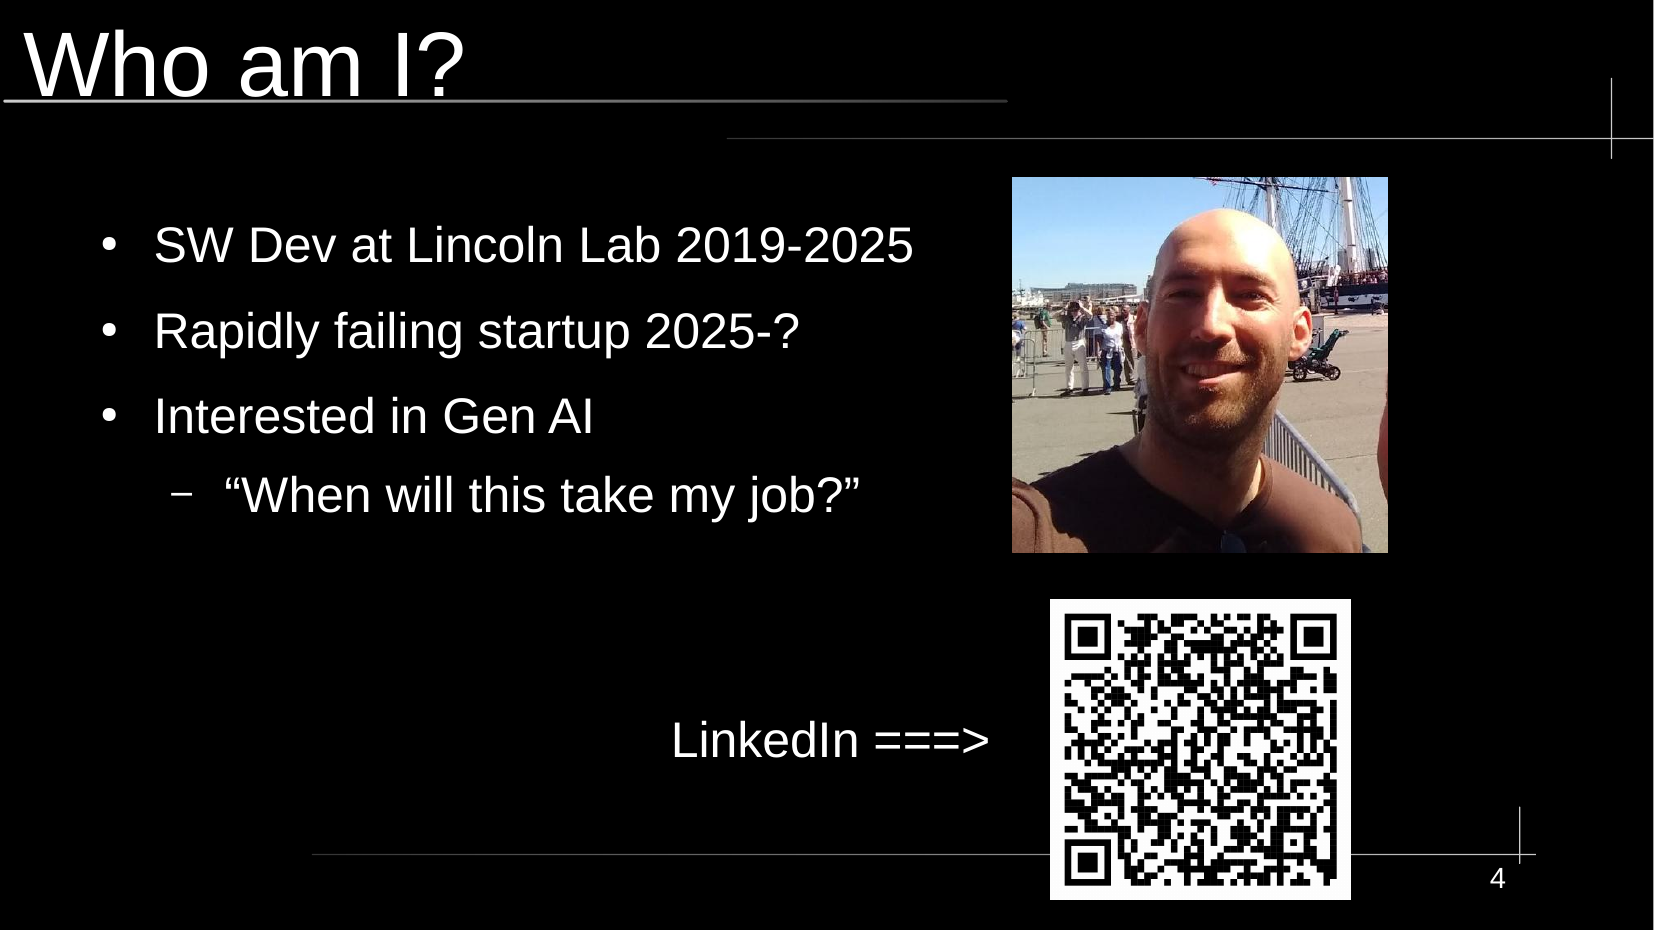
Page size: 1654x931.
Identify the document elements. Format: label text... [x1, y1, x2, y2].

title Who am I? [23, 11, 1589, 119]
list SW Dev at Lincoln Lab 2019-2025 Rapidly failing startup 2025-? Interested in Gen AI “When will this take my job?” [82, 217, 1571, 758]
picture [1050, 599, 1351, 901]
list LinkedIn ===> [600, 712, 1013, 826]
picture [1012, 177, 1388, 553]
